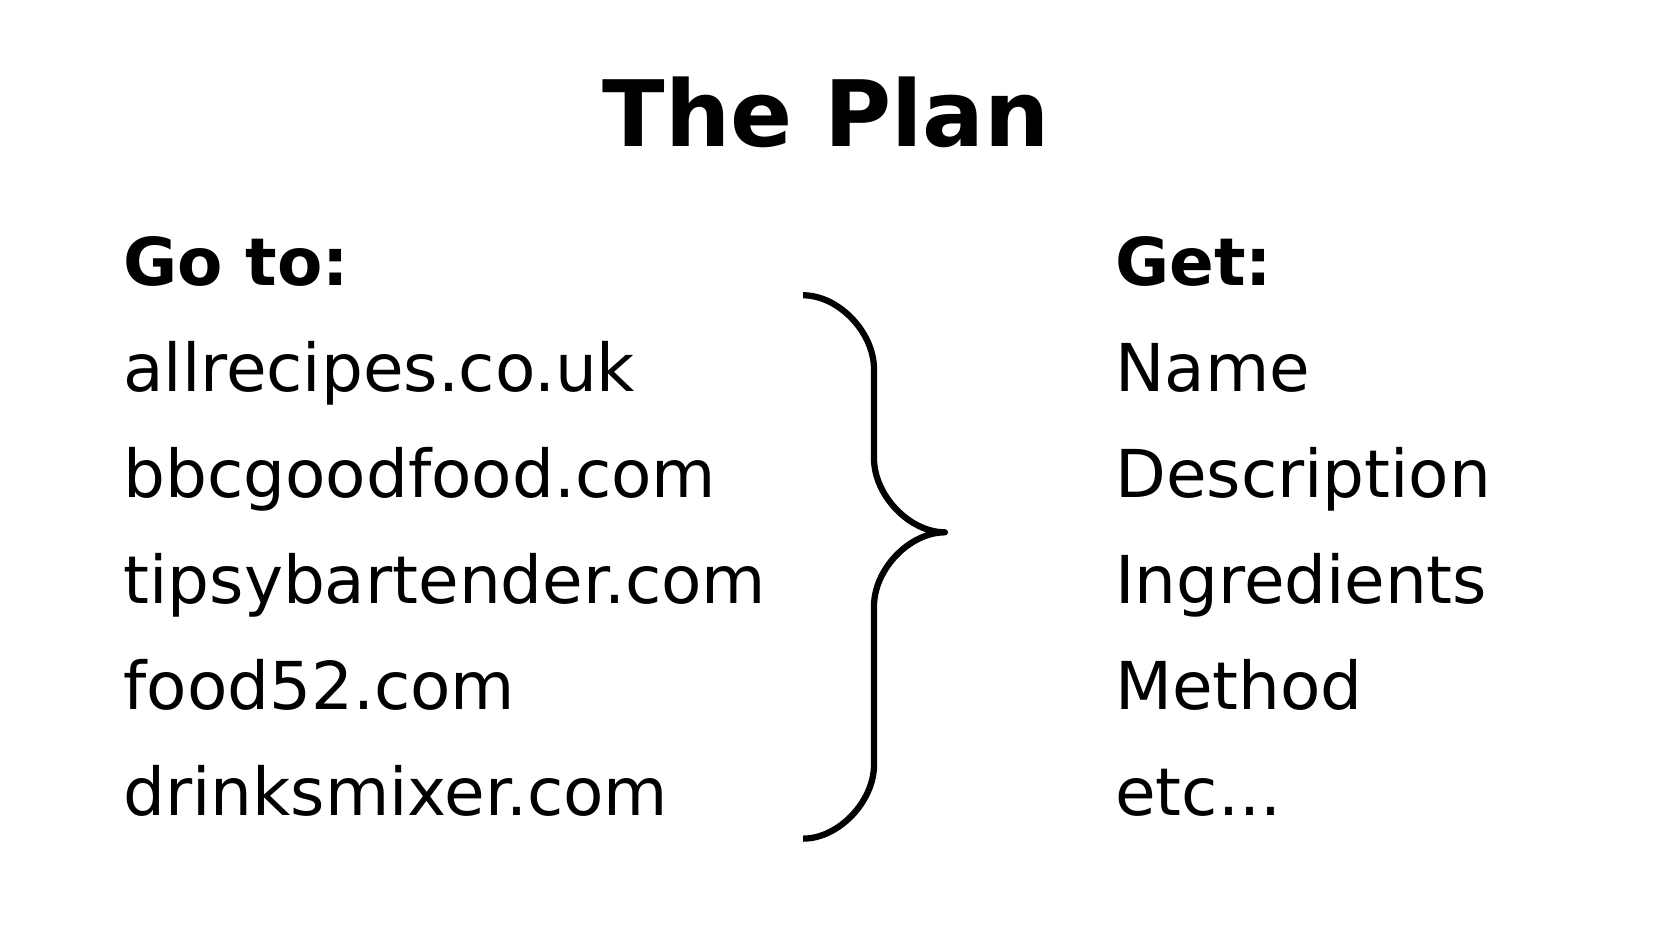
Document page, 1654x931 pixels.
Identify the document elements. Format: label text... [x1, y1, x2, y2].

title The Plan [82, 37, 1571, 193]
list Go to: allrecipes.co.uk bbcgoodfood.com tipsybartender.com food52.com drinksmixer.com [53, 224, 792, 839]
list Get: Name Description Ingredients Method etc... [1045, 224, 1542, 839]
